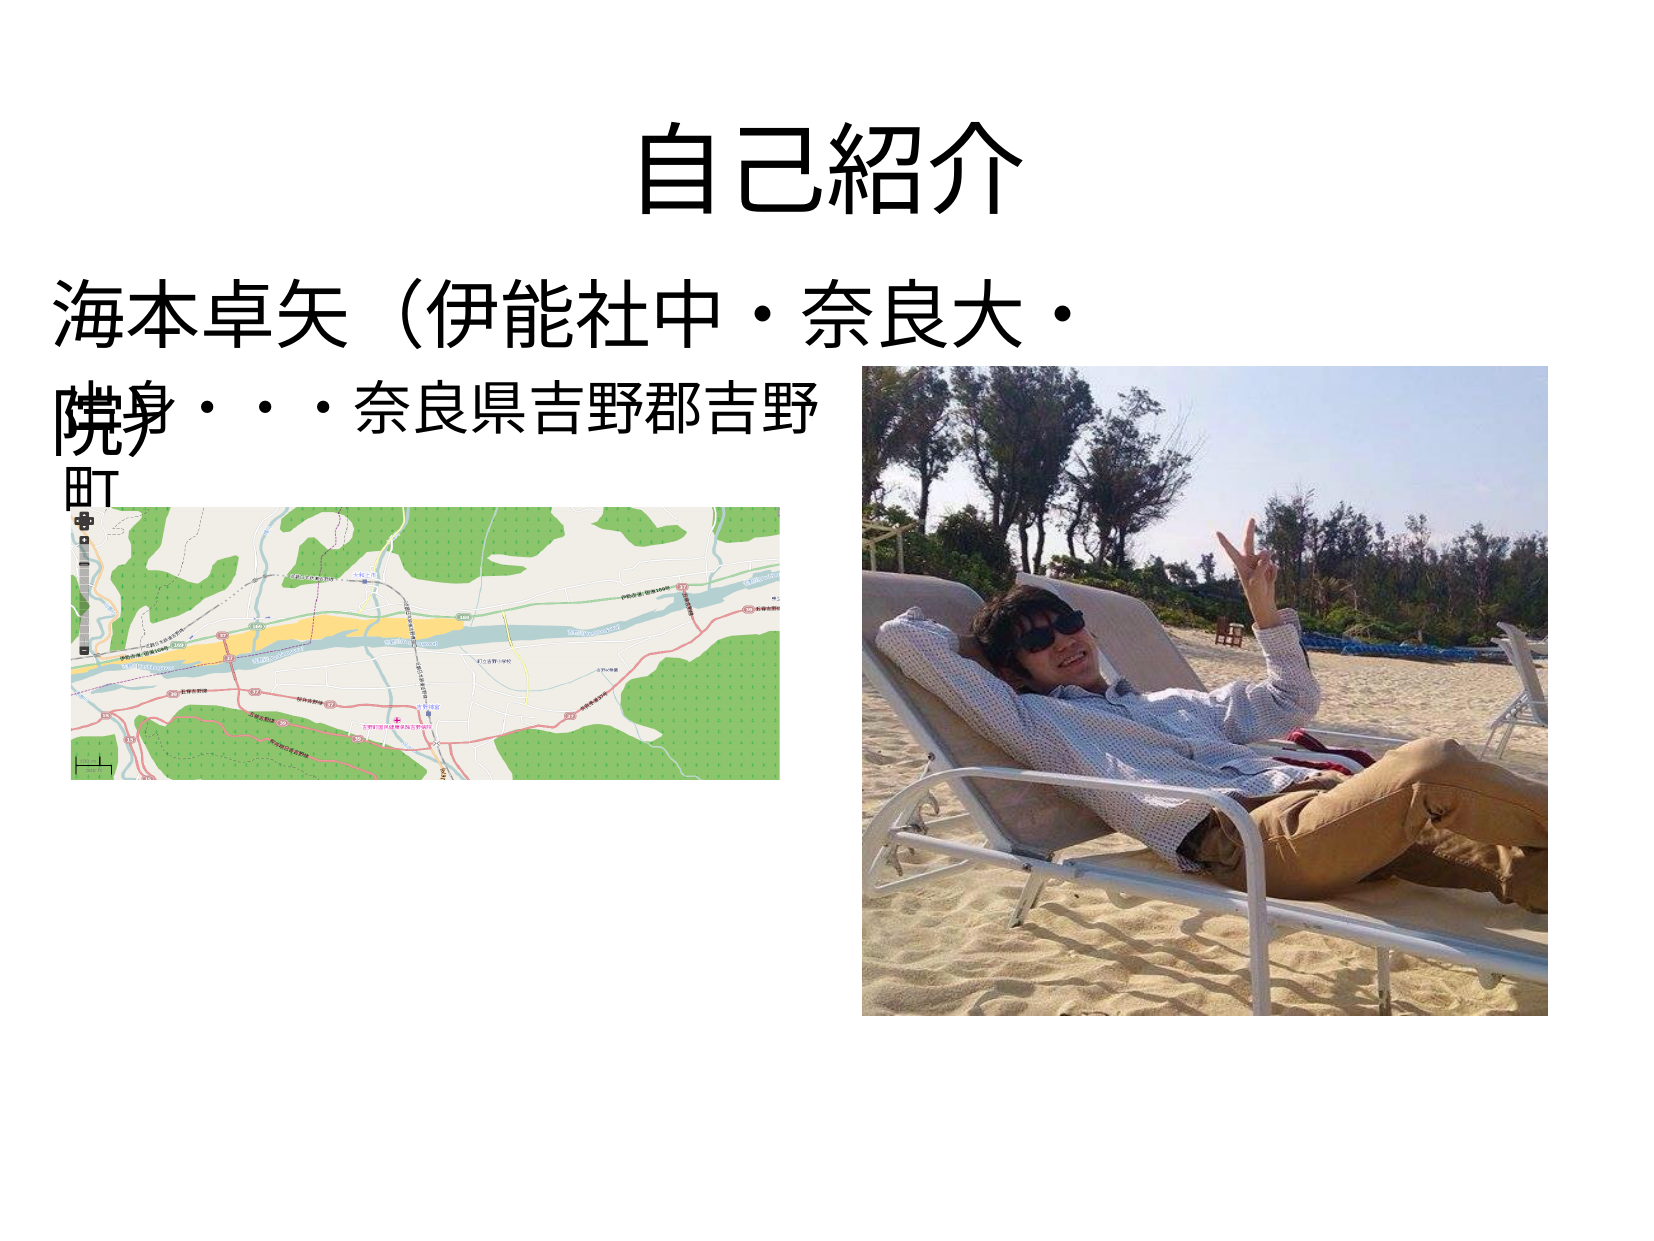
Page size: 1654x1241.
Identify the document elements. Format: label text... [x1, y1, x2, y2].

picture [862, 366, 1548, 1016]
text_box 海本卓矢（伊能社中・奈良大・院） [35, 248, 1252, 338]
text_box 出身・・・奈良県吉野郡吉野町 [47, 354, 886, 428]
picture [70, 507, 780, 780]
text_box 自己紹介 [0, 82, 1654, 198]
